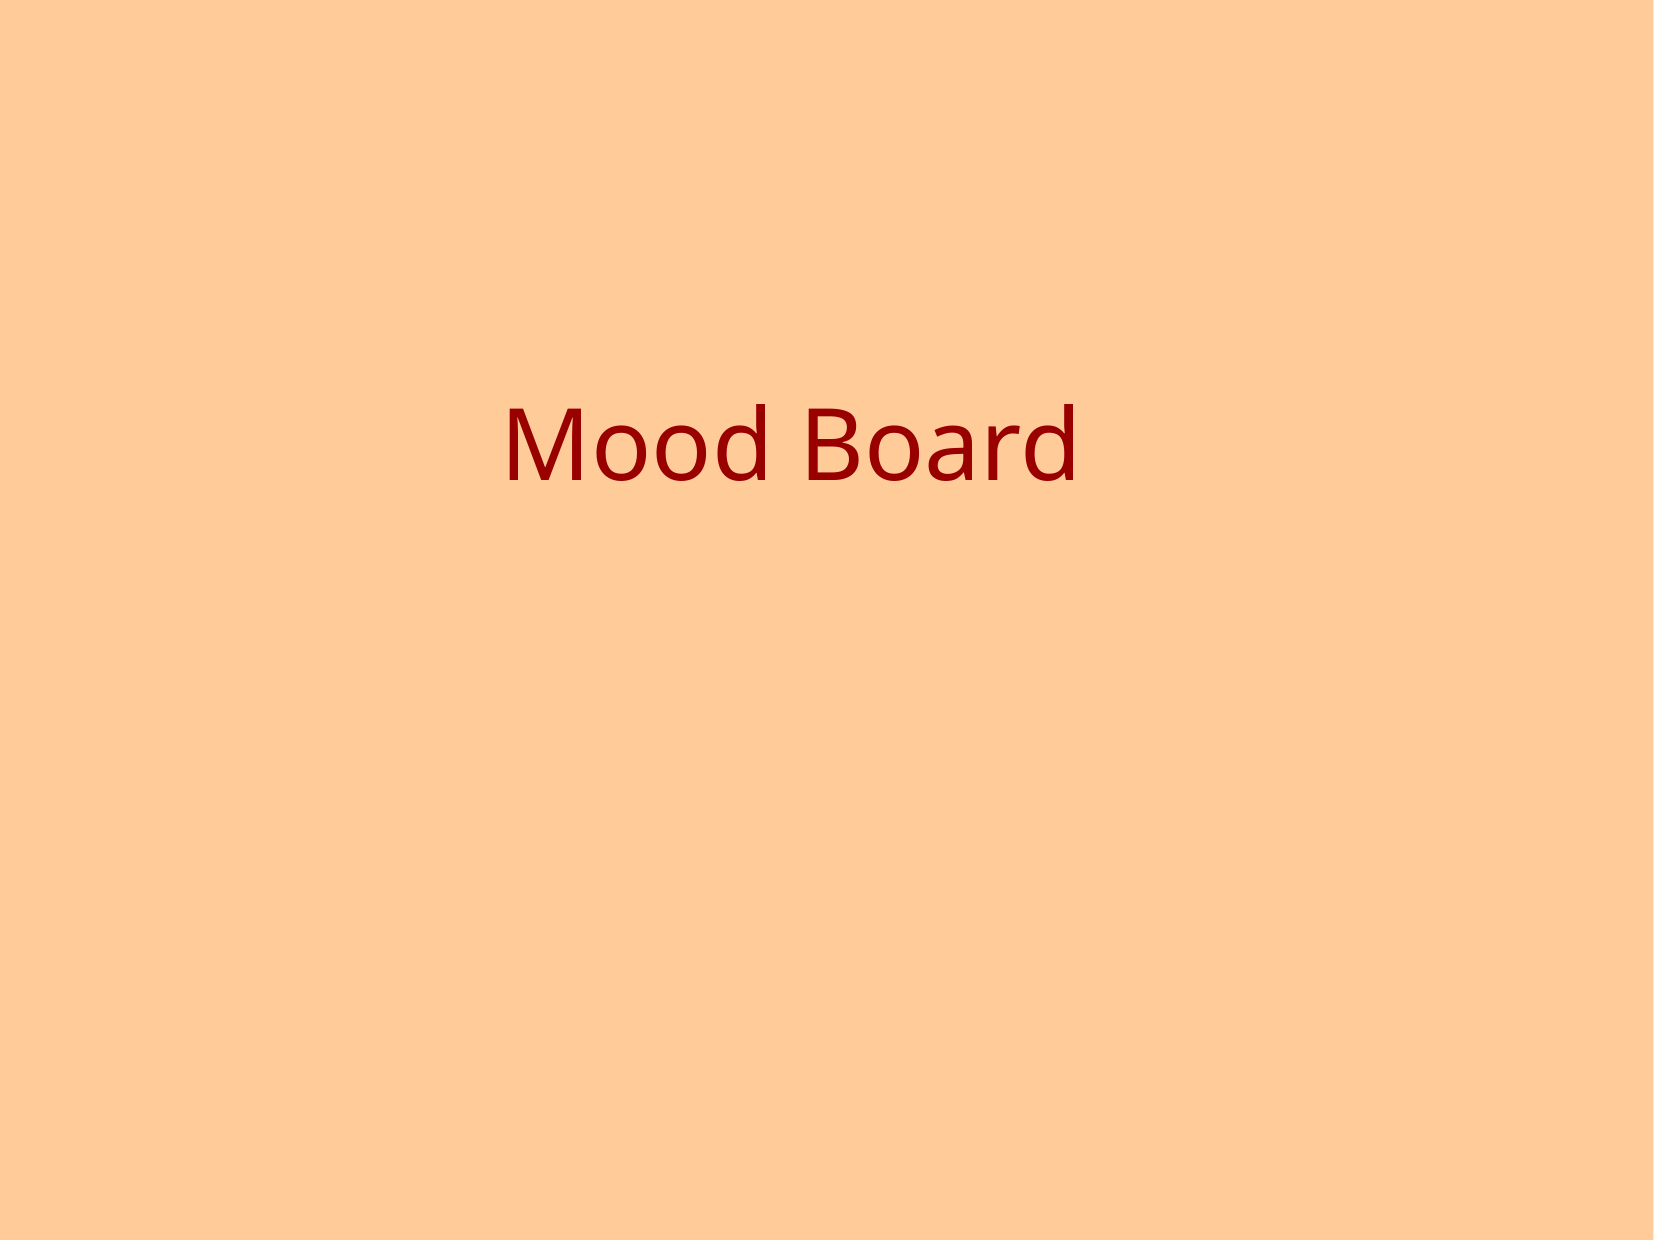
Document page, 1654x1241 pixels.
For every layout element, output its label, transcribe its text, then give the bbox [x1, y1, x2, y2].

text_box Mood Board [437, 366, 1146, 561]
